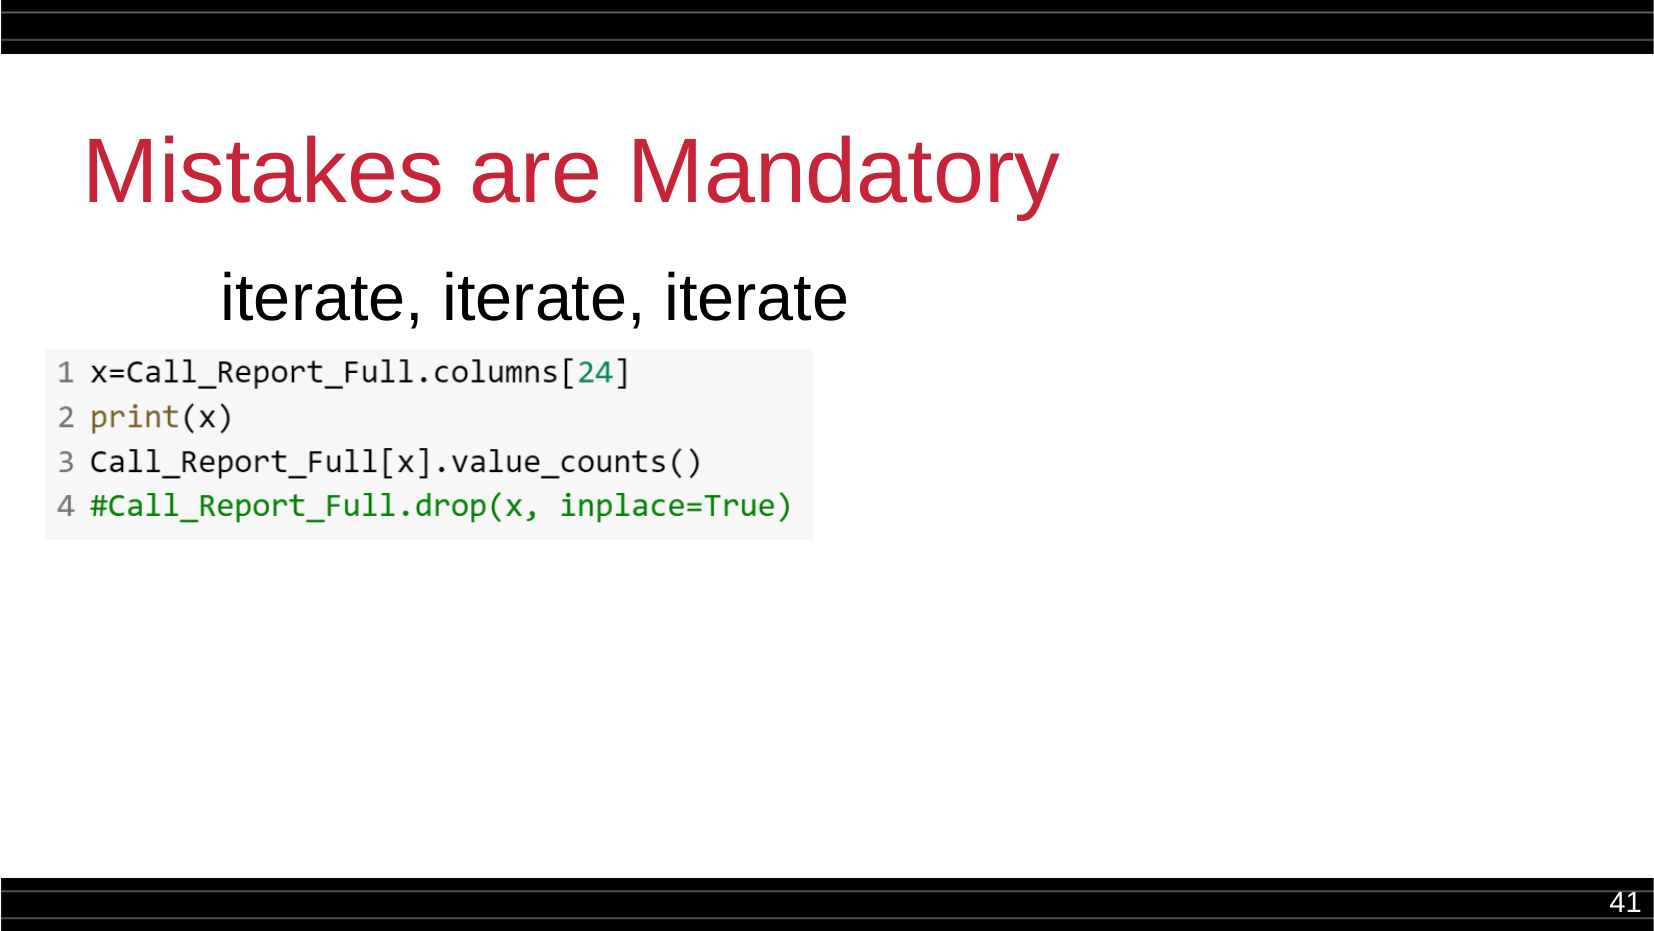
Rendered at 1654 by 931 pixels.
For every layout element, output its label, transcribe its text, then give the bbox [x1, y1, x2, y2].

list iterate, iterate, iterate [150, 259, 1196, 361]
picture [1, 878, 1654, 931]
picture [45, 349, 814, 541]
picture [1, 0, 1654, 54]
title Mistakes are Mandatory [82, 92, 1571, 249]
